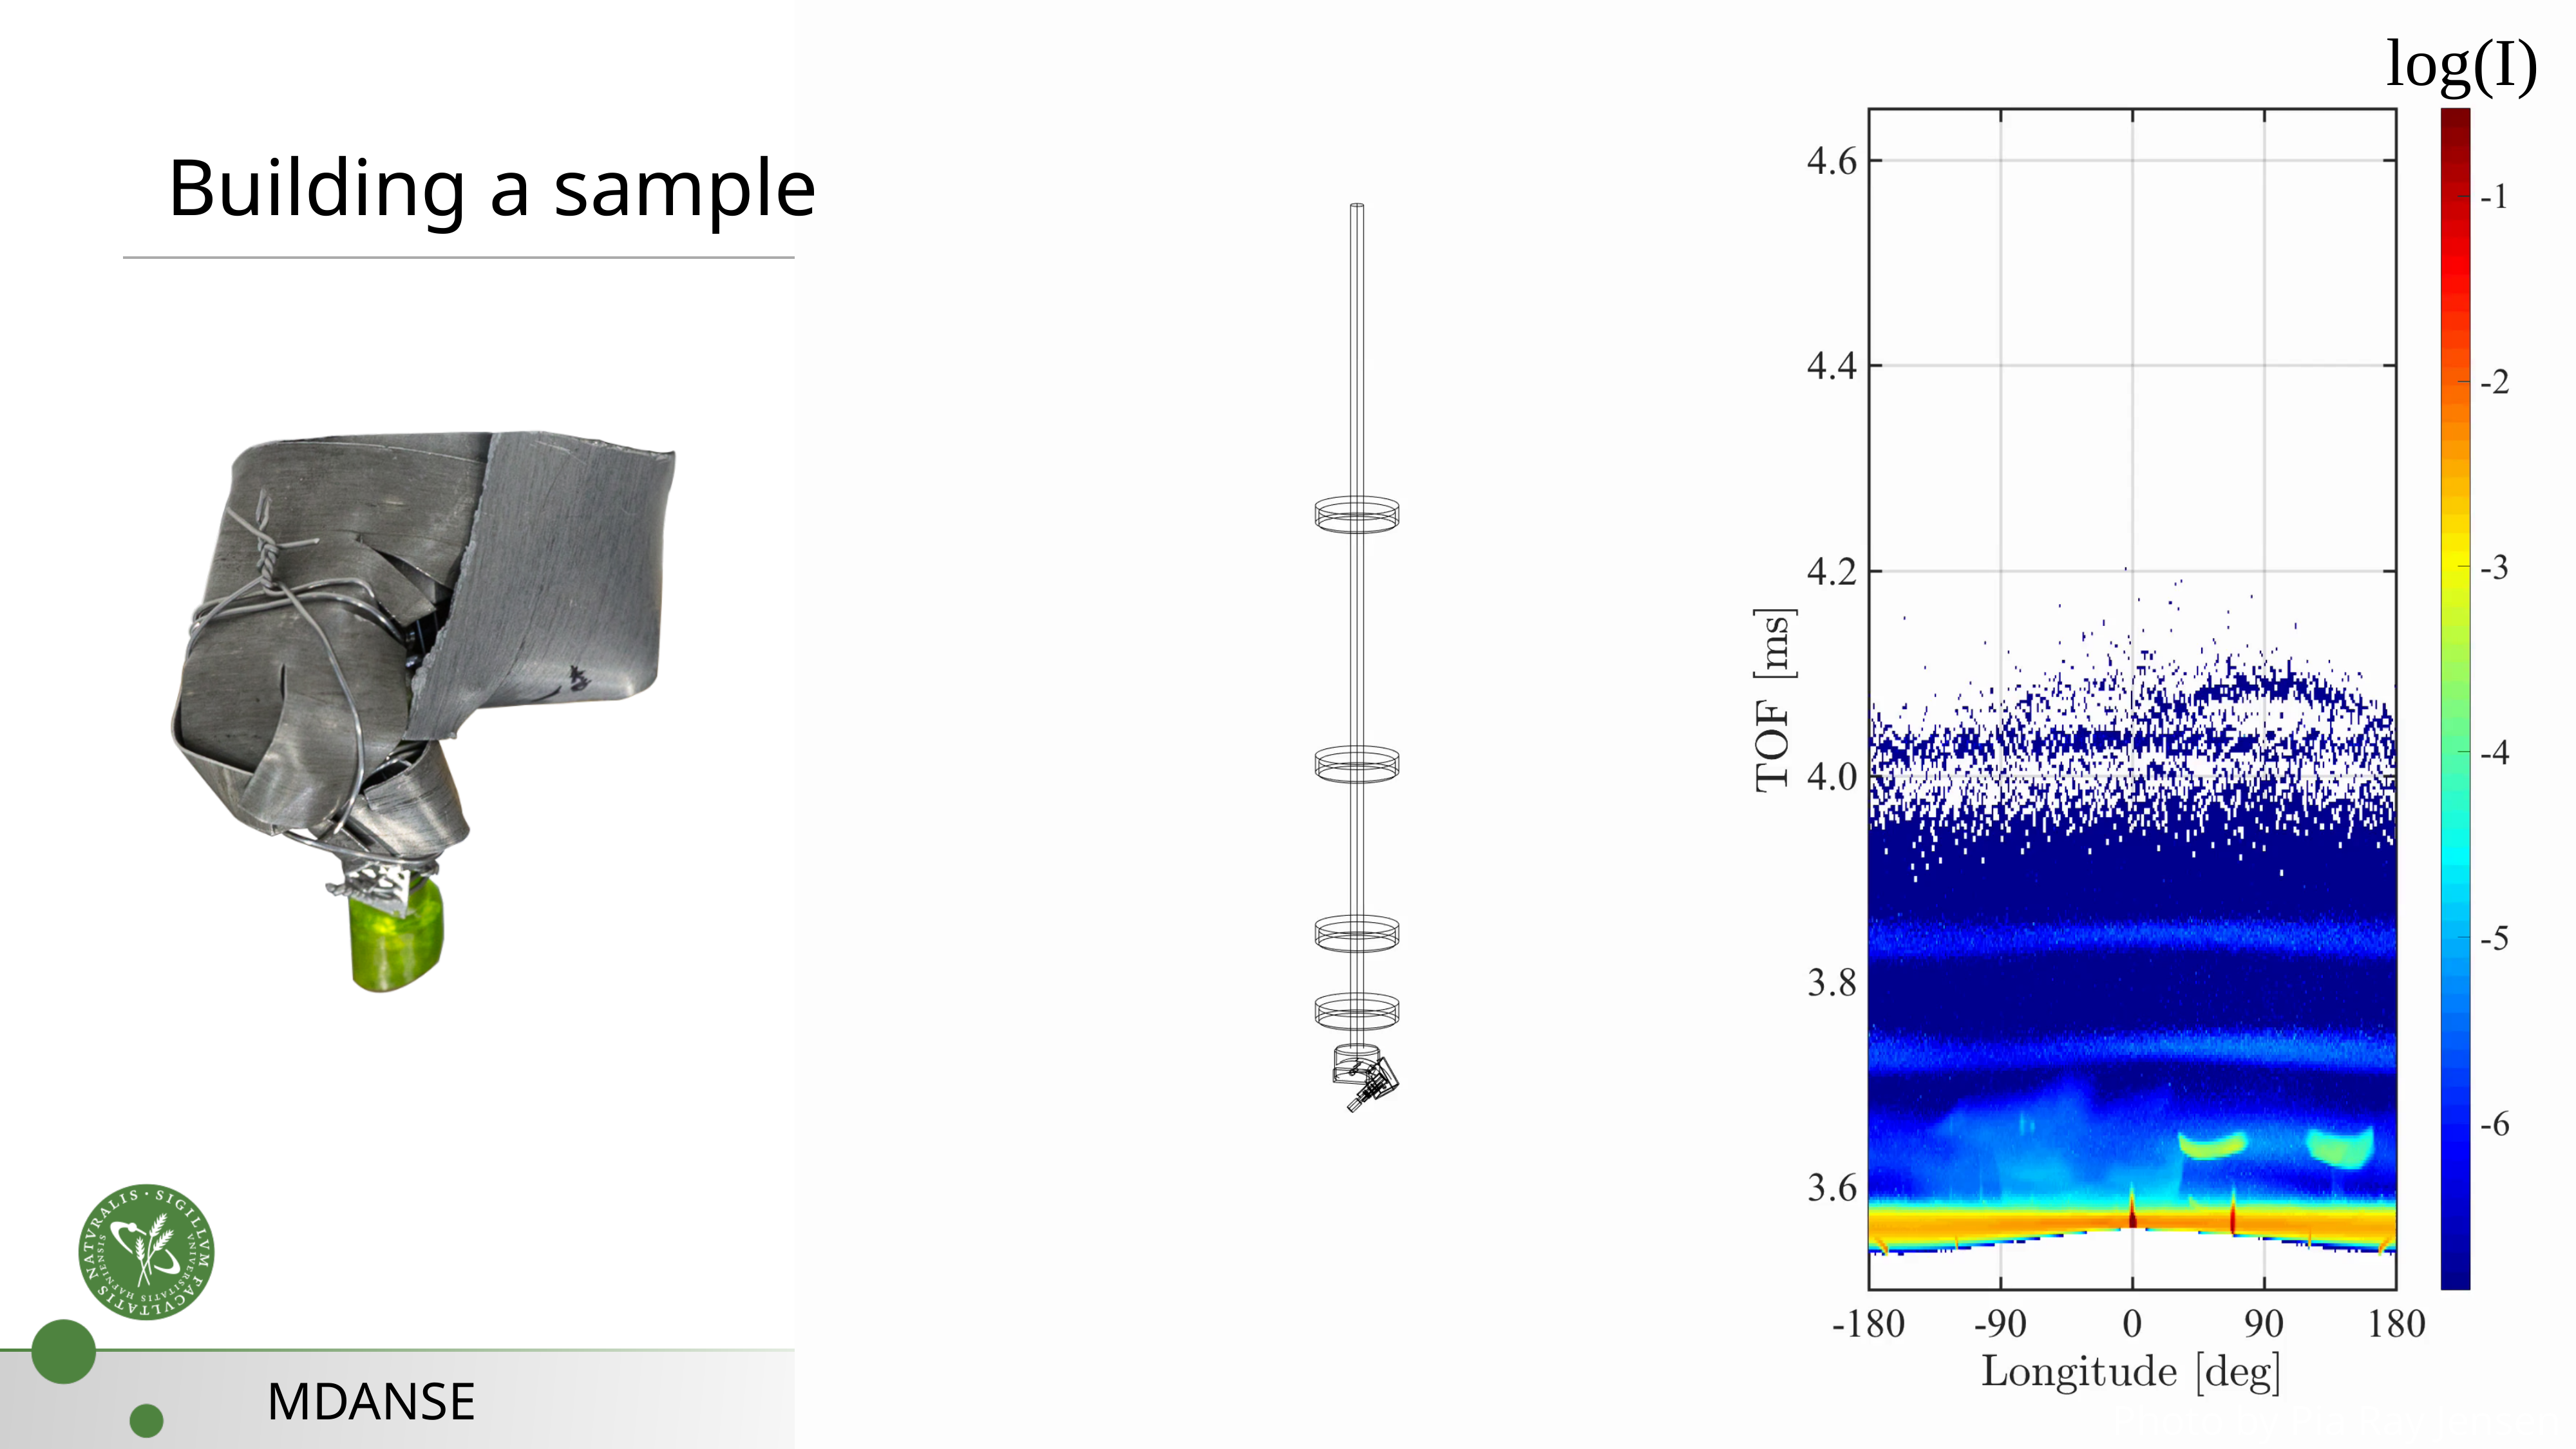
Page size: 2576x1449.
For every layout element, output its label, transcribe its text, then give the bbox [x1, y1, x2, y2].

text_box log(I) [2381, 12, 2545, 104]
text_box Photo by Pia Ray Jensen [2107, 1389, 2568, 1449]
picture [0, 59, 888, 1439]
title Building a sample [158, 0, 1922, 239]
text_box [794, 0, 2576, 1449]
